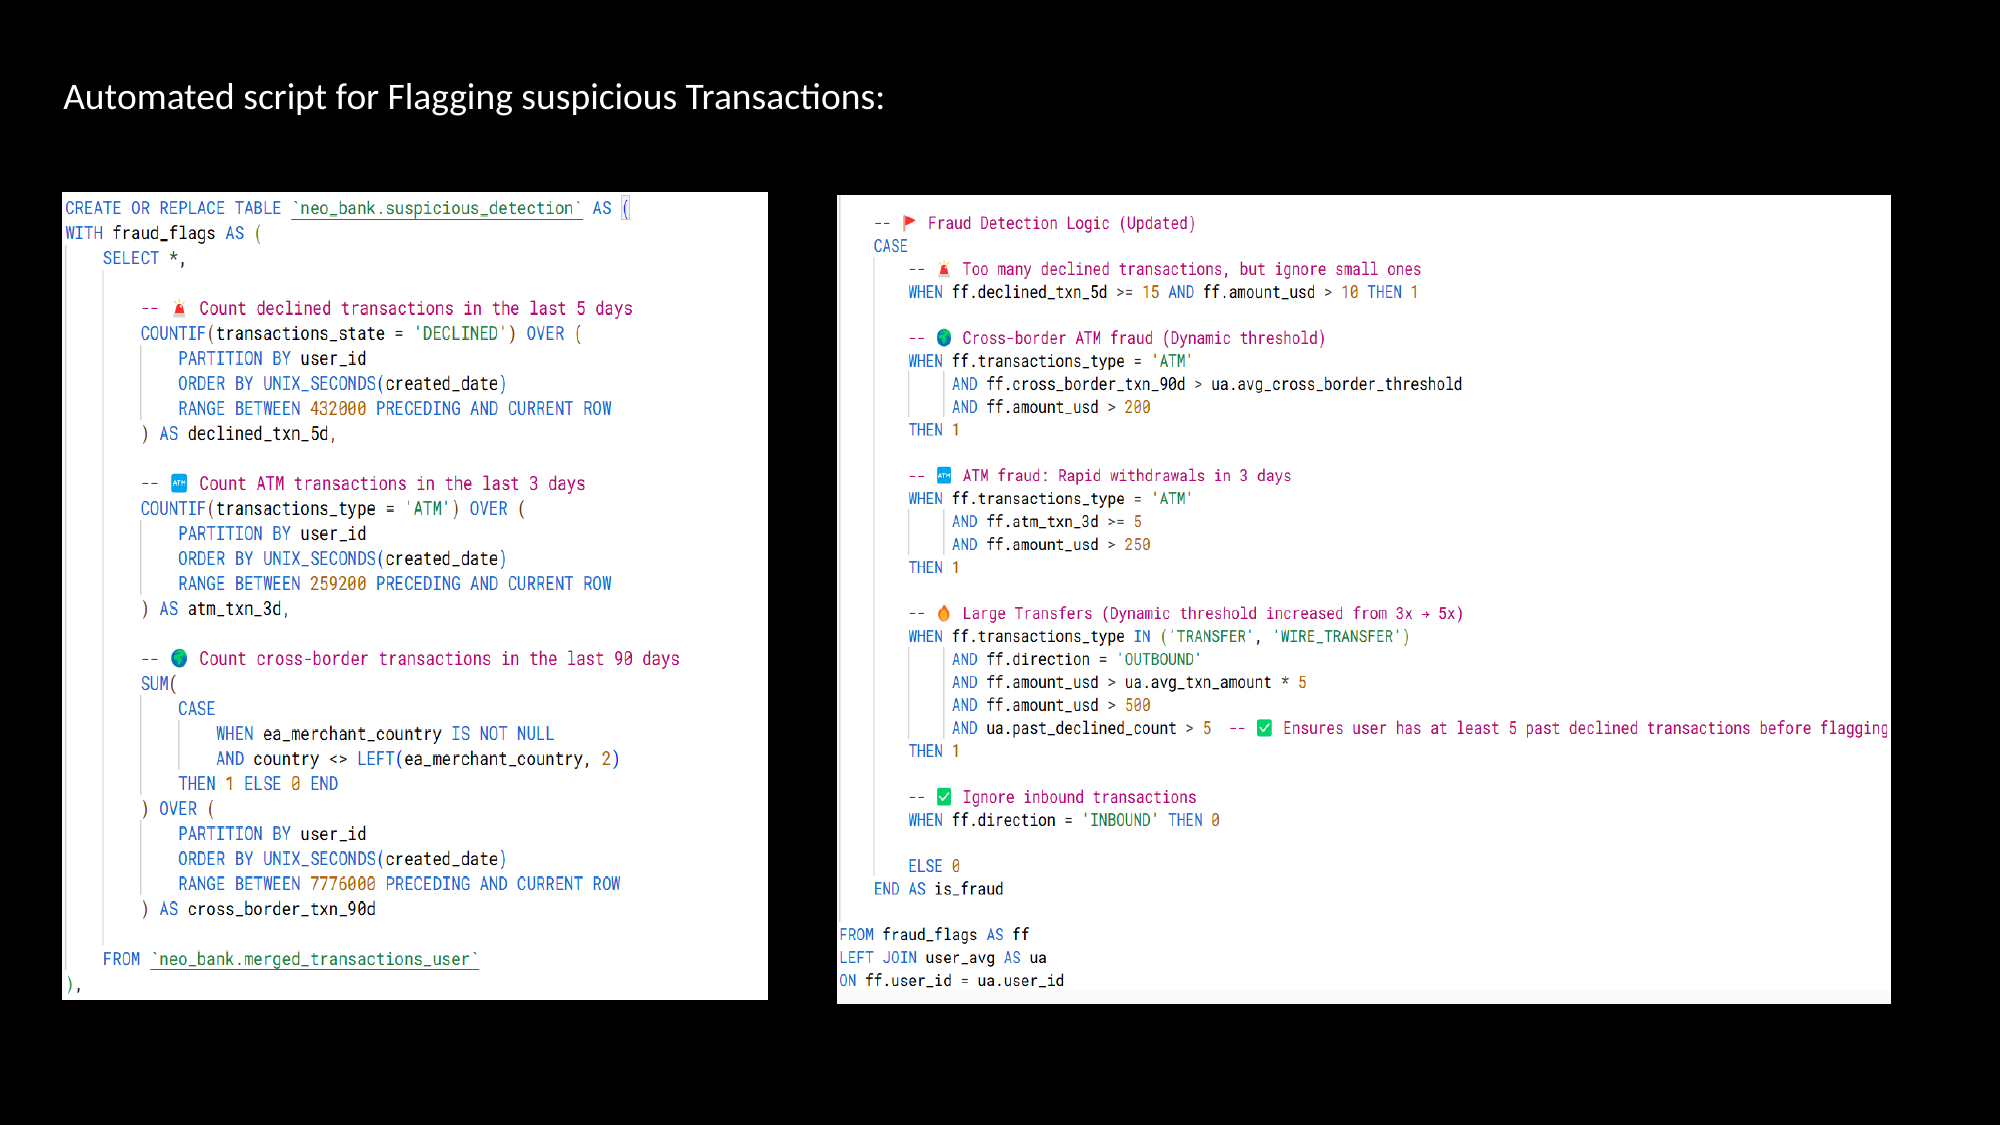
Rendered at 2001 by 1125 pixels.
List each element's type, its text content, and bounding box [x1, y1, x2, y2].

picture [837, 195, 1891, 1004]
picture [62, 192, 768, 1000]
text_box Automated script for Flagging suspicious Transactions: [48, 64, 1101, 126]
